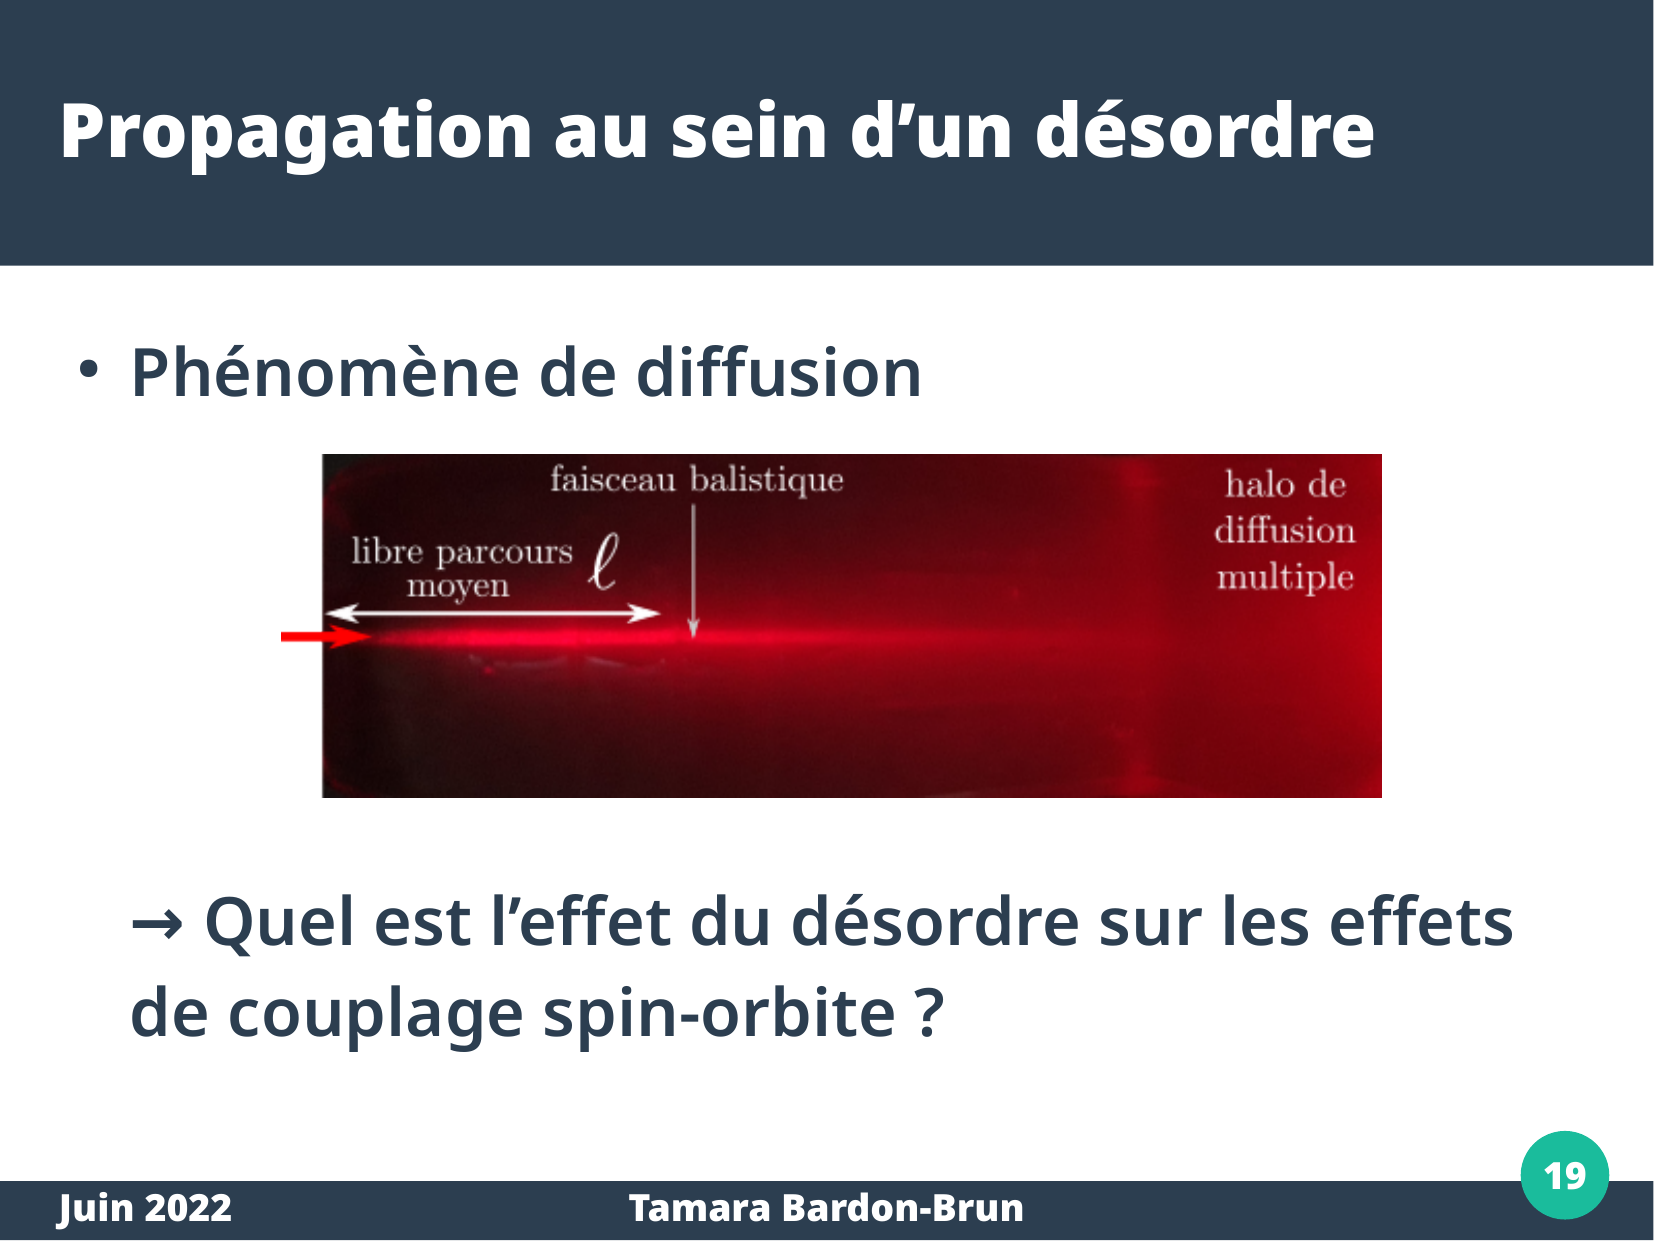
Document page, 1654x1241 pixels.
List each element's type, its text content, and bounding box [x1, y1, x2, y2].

title Propagation au sein d’un désordre [59, 49, 1595, 207]
list Phénomène de diffusion [59, 324, 1595, 662]
picture [281, 454, 1382, 798]
list → Quel est l’effet du désordre sur les effets de couplage spin-orbite ? [59, 874, 1595, 1211]
